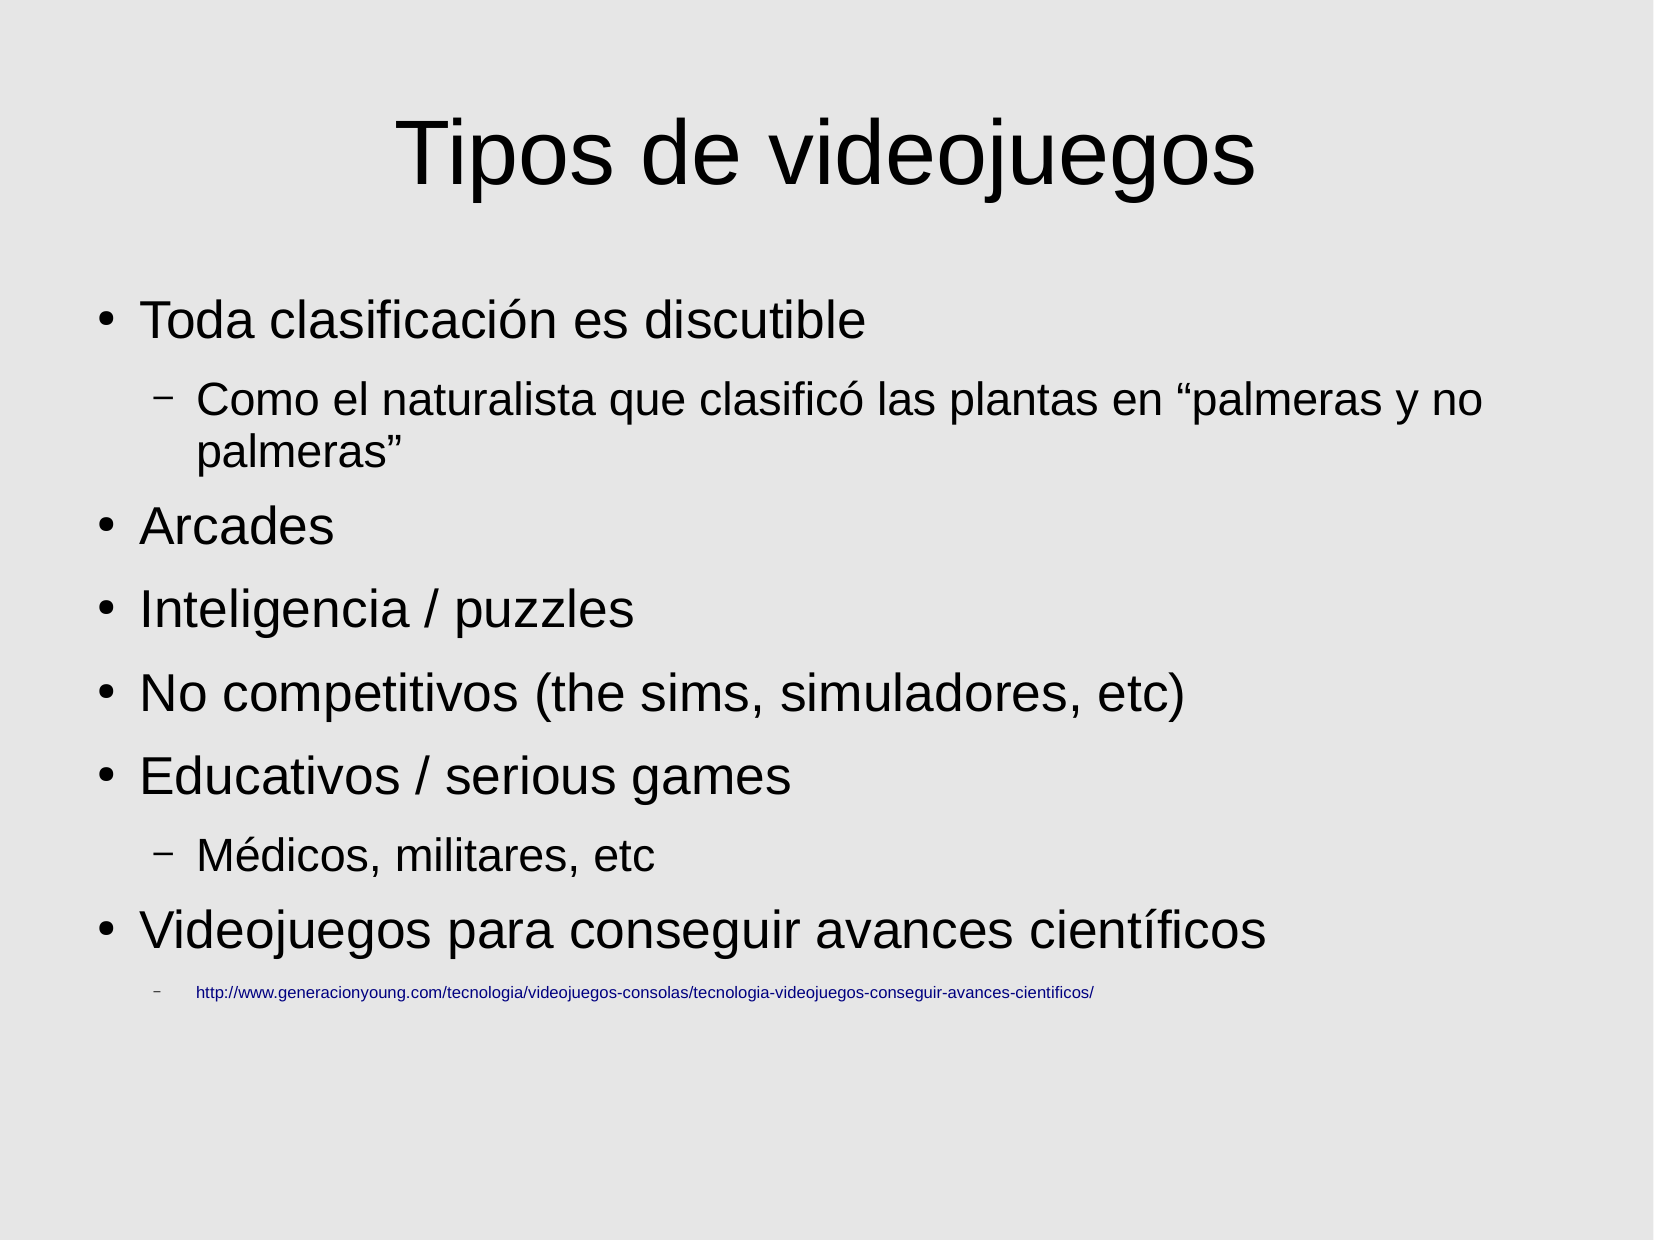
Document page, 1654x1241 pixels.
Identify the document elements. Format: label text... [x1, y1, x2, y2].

title Tipos de videojuegos [82, 49, 1571, 257]
list Toda clasificación es discutible Como el naturalista que clasificó las plantas en “palmeras y no palmeras” Arcades Inteligencia / puzzles No competitivos (the sims, simuladores, etc) Educativos / serious games Médicos, militares, etc Videojuegos para conseguir avances científicos http://www.generacionyoung.com/tecnologia/videojuegos-consolas/tecnologia-videojuegos-conseguir-avances-cientificos/ [82, 290, 1571, 1010]
